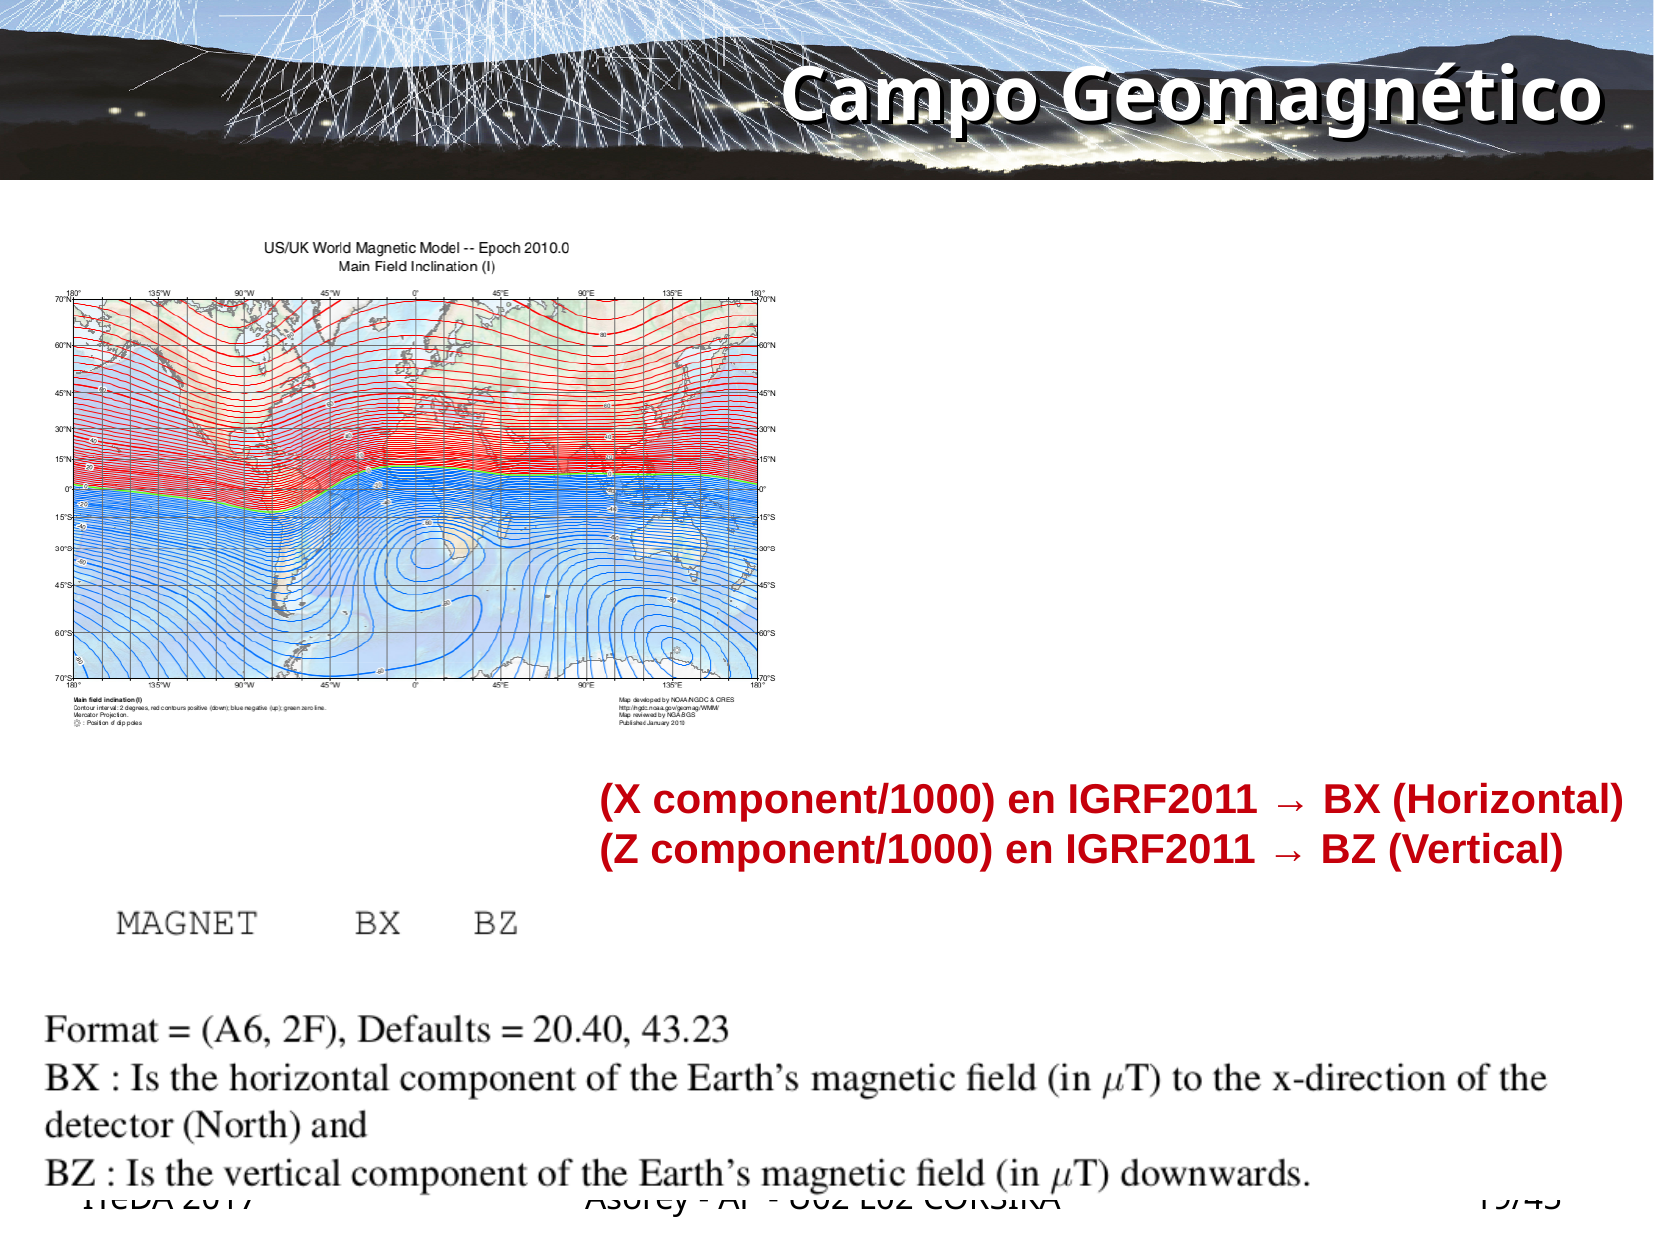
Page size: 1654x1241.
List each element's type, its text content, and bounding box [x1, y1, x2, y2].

picture [0, 878, 1621, 1201]
picture [37, 223, 796, 734]
title Campo Geomagnético [45, 15, 1606, 166]
text_box (X component/1000) en IGRF2011 → BX (Horizontal) (Z component/1000) en IGRF2011 → BZ (Vertical) [584, 764, 1654, 941]
picture [0, 0, 1654, 180]
